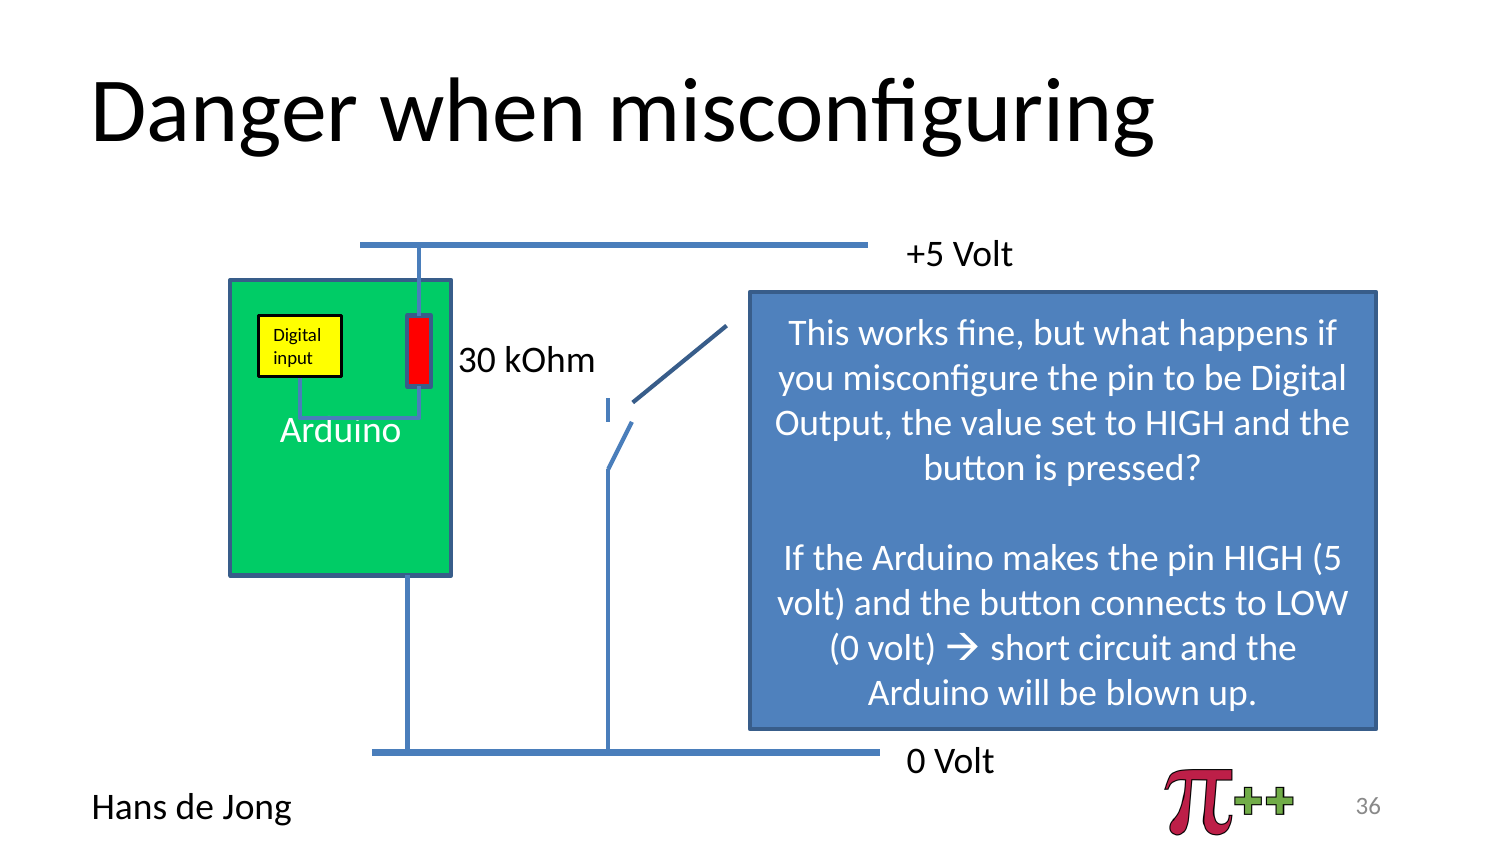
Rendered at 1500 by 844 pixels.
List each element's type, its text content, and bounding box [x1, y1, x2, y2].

text_box Digital input [258, 315, 342, 377]
text_box 0 Volt [891, 729, 1012, 790]
text_box 30 kOhm [442, 327, 644, 388]
text_box 36 [1340, 782, 1426, 827]
text_box Arduino [230, 280, 451, 575]
text_box This works fine, but what happens if you misconfigure the pin to be Digital Output, the value set to HIGH and the button is pressed? If the Arduino makes the pin HIGH (5 volt) and the button connects to LOW (0 volt)  short circuit and the Arduino will be blown up. [750, 292, 1376, 729]
title Danger when misconfiguring [75, 0, 1426, 210]
text_box +5 Volt [891, 221, 1031, 282]
text_box [407, 316, 431, 387]
